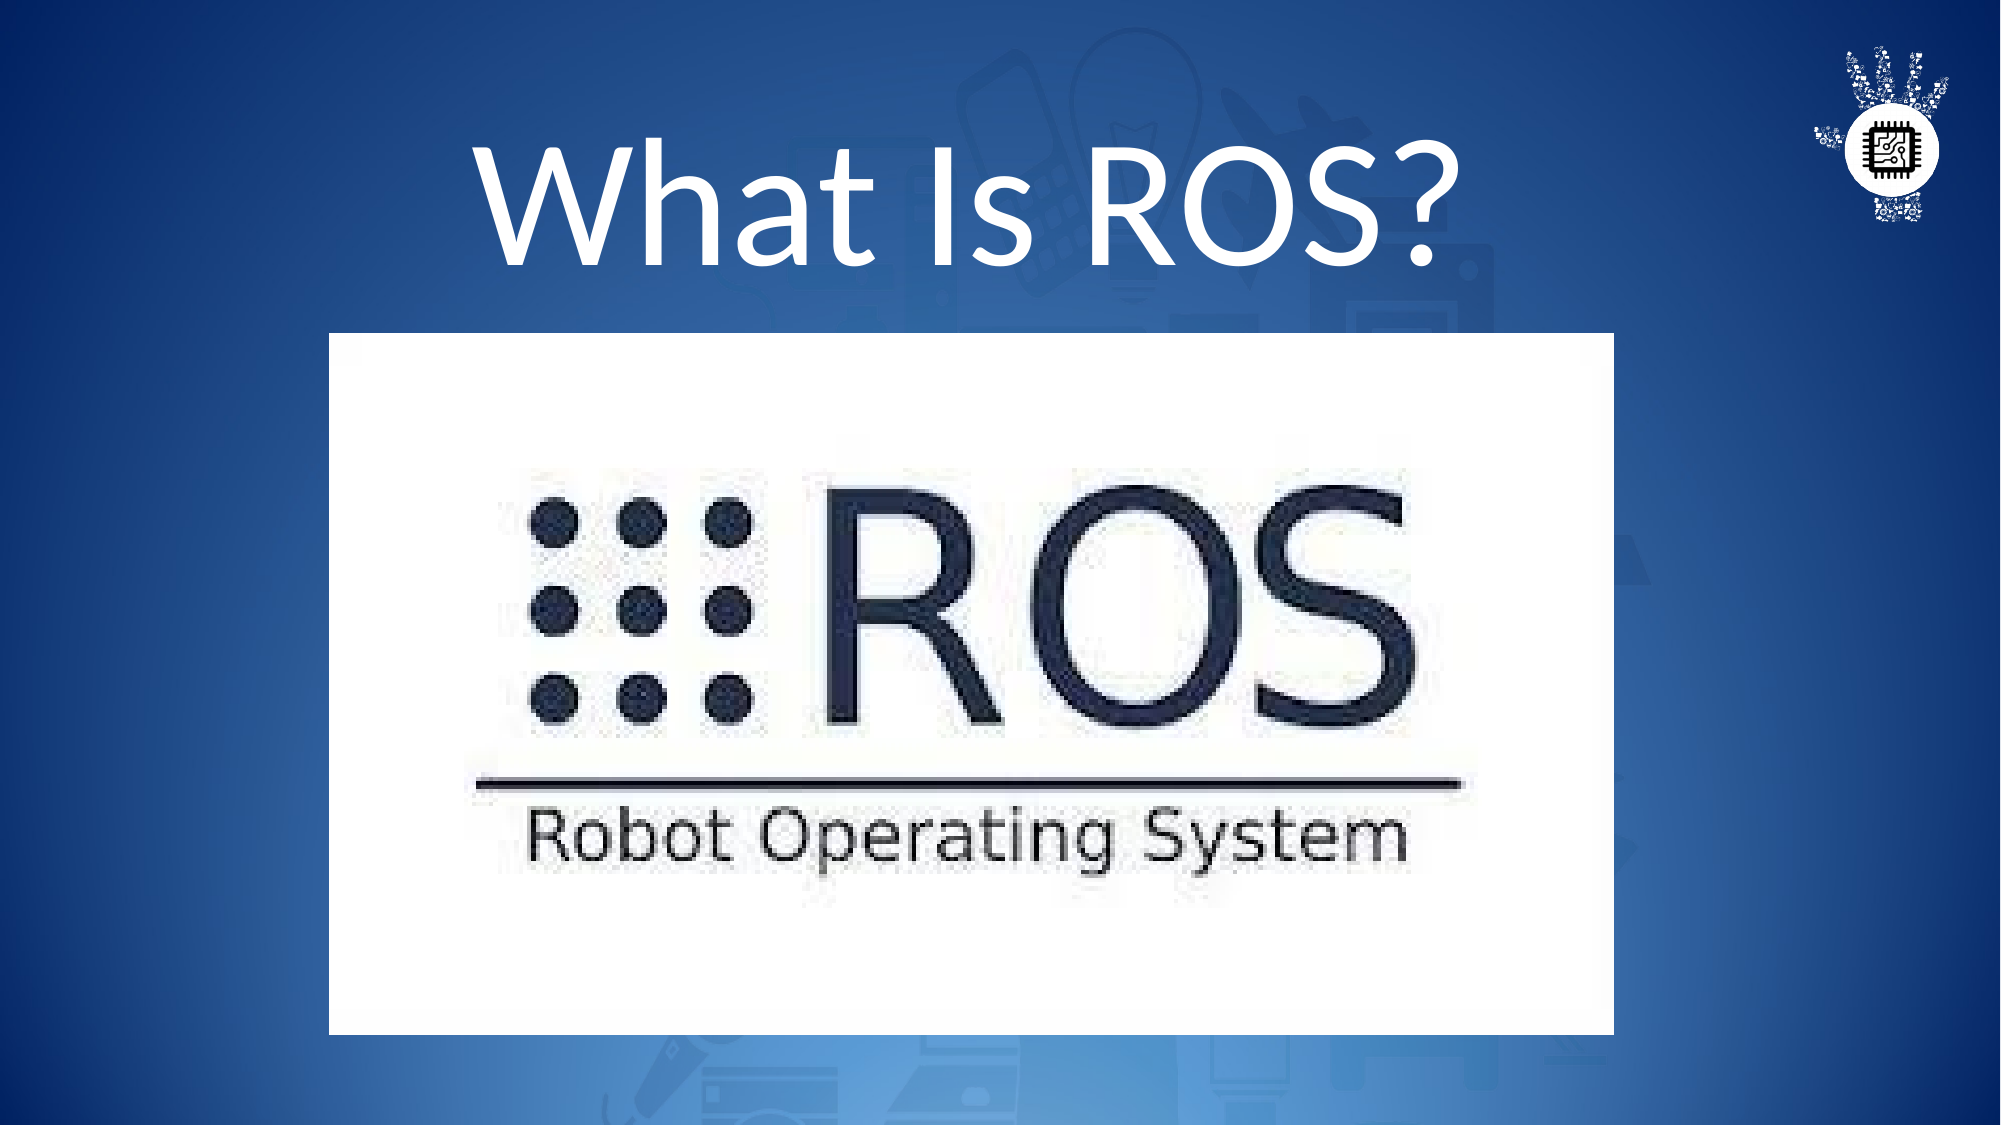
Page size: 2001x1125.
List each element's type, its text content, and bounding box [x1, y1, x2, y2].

picture [0, 0, 2001, 1125]
text_box What Is ROS? [160, 23, 1781, 374]
